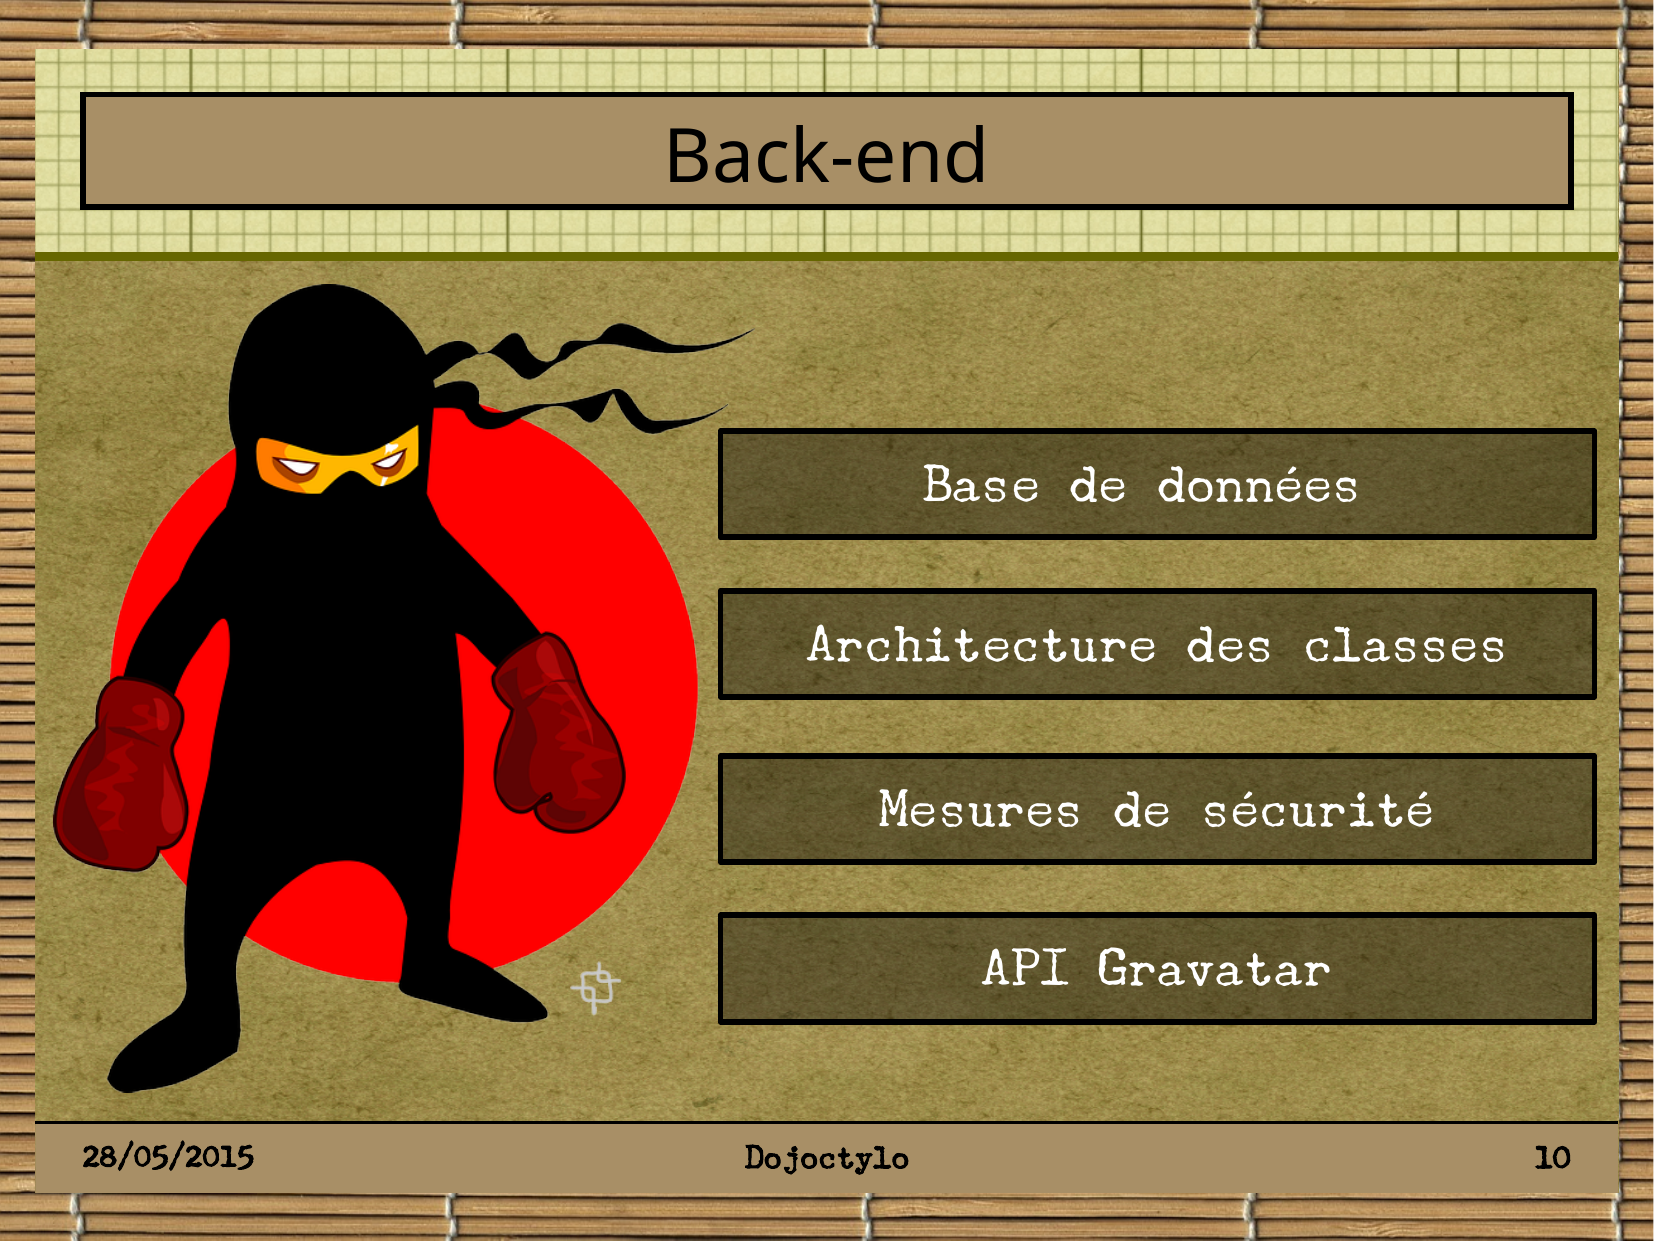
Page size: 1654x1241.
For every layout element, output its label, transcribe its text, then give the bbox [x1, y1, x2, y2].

picture [0, 0, 1654, 1241]
text_box Architecture des classes [720, 590, 1595, 697]
text_box API Gravatar [720, 915, 1595, 1022]
text_box Mesures de sécurité [720, 755, 1595, 863]
text_box Base de données [720, 431, 1595, 538]
title Back-end [82, 49, 1571, 257]
